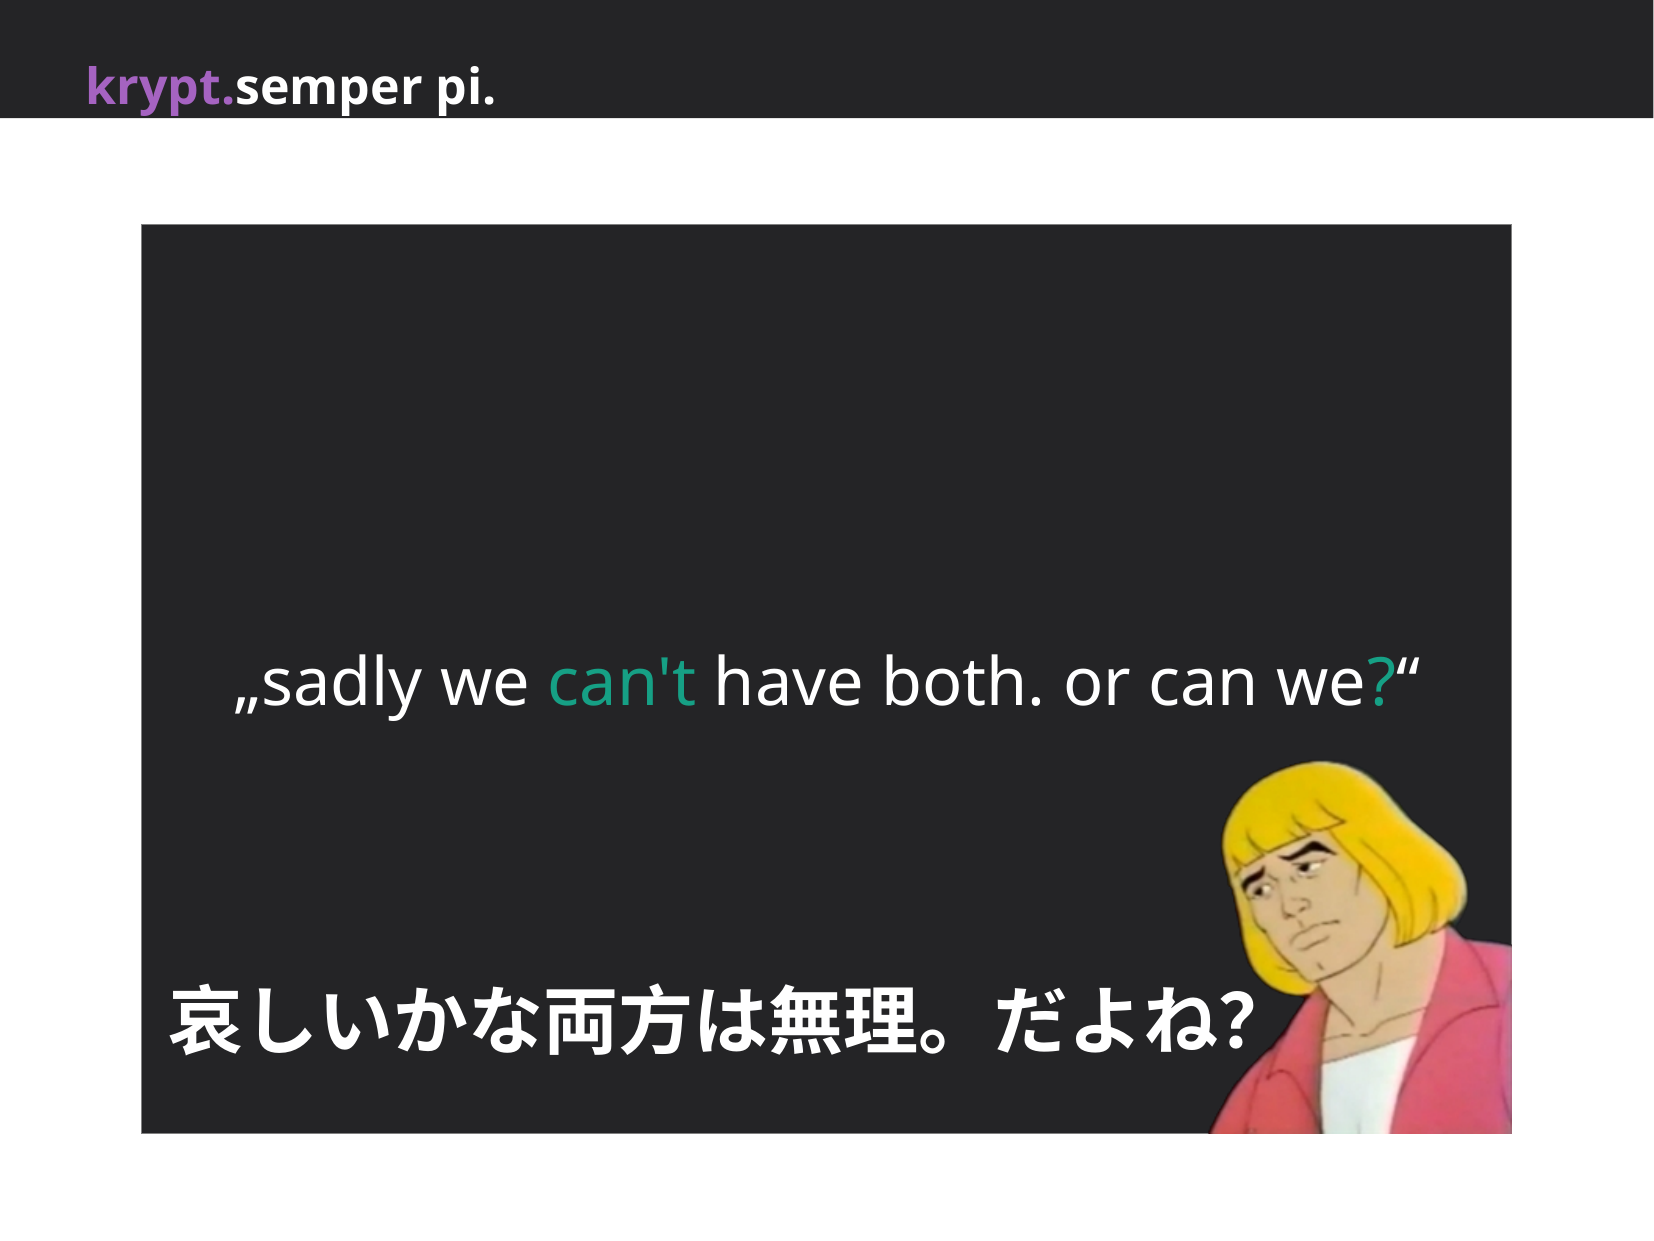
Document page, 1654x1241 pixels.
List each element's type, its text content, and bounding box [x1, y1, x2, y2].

text_box [0, 0, 1654, 119]
text_box 哀しいかな両方は無理。だよね？ [153, 909, 1501, 1123]
text_box „sadly we can't have both. or can we?“ [141, 224, 1512, 1134]
text_box [165, 531, 1441, 909]
picture [1043, 665, 1512, 1134]
text_box krypt.semper pi. [70, 43, 544, 119]
